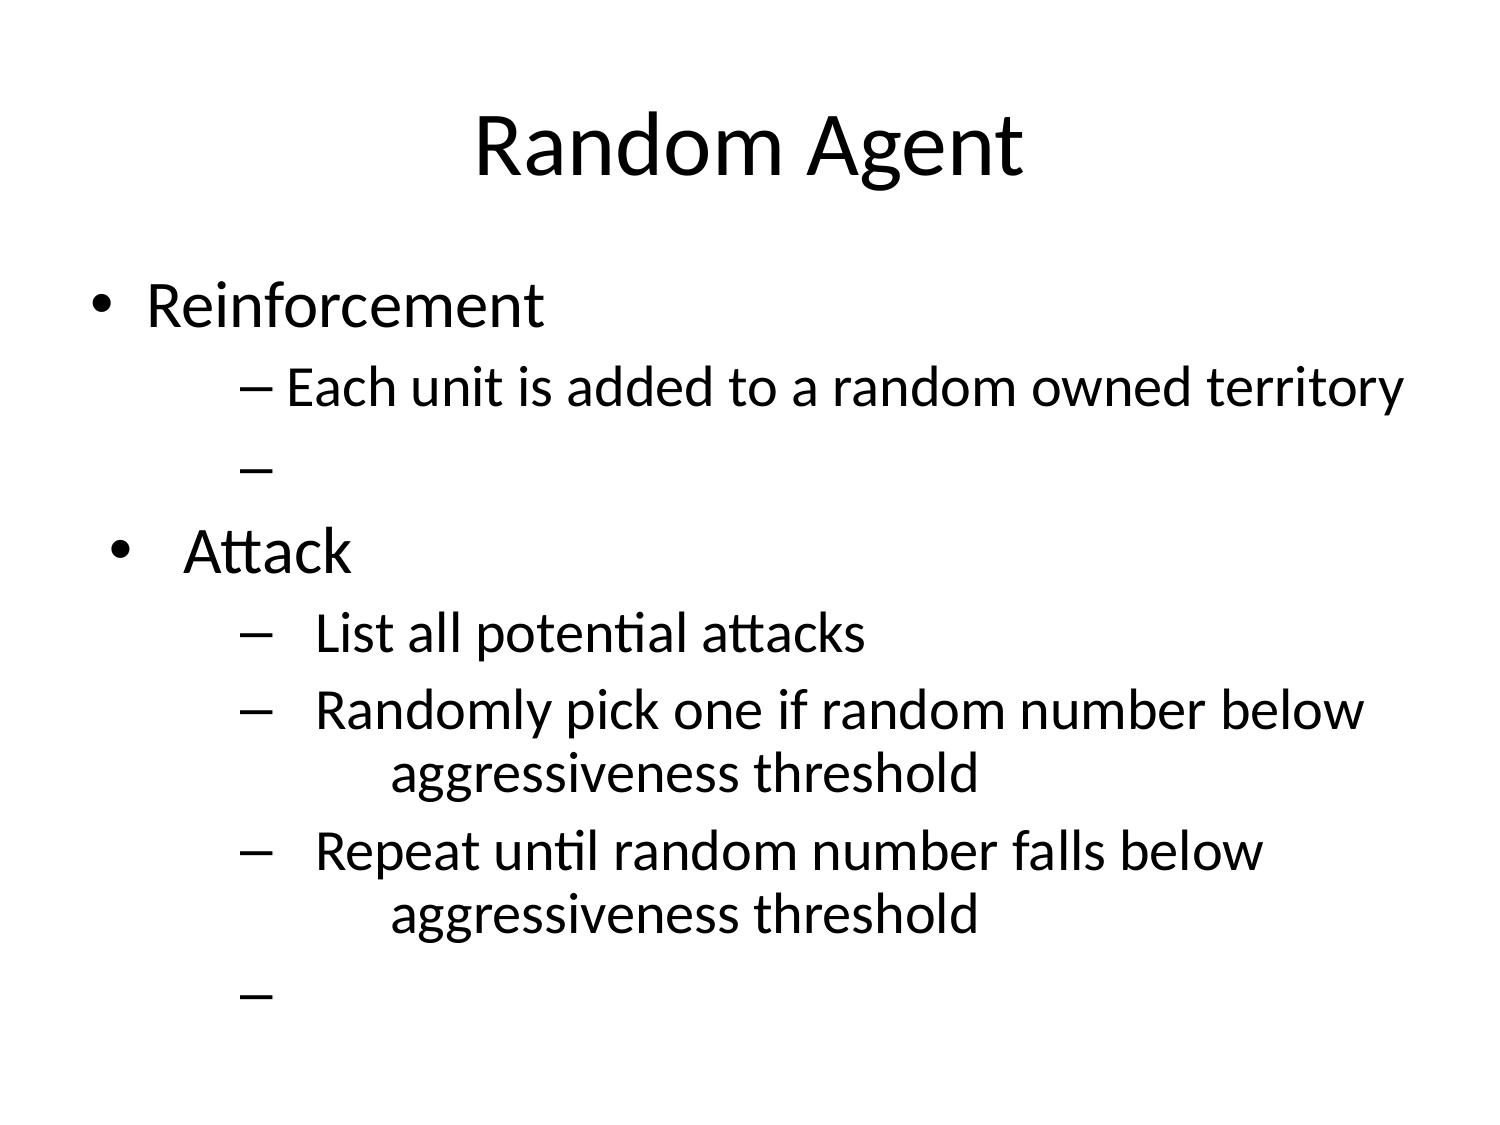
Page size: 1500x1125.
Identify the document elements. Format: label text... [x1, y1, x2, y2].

title Random Agent [75, 45, 1426, 233]
list Reinforcement Each unit is added to a random owned territory Attack List all potential attacks Randomly pick one if random number below aggressiveness threshold Repeat until random number falls below aggressiveness threshold [75, 262, 1426, 1005]
